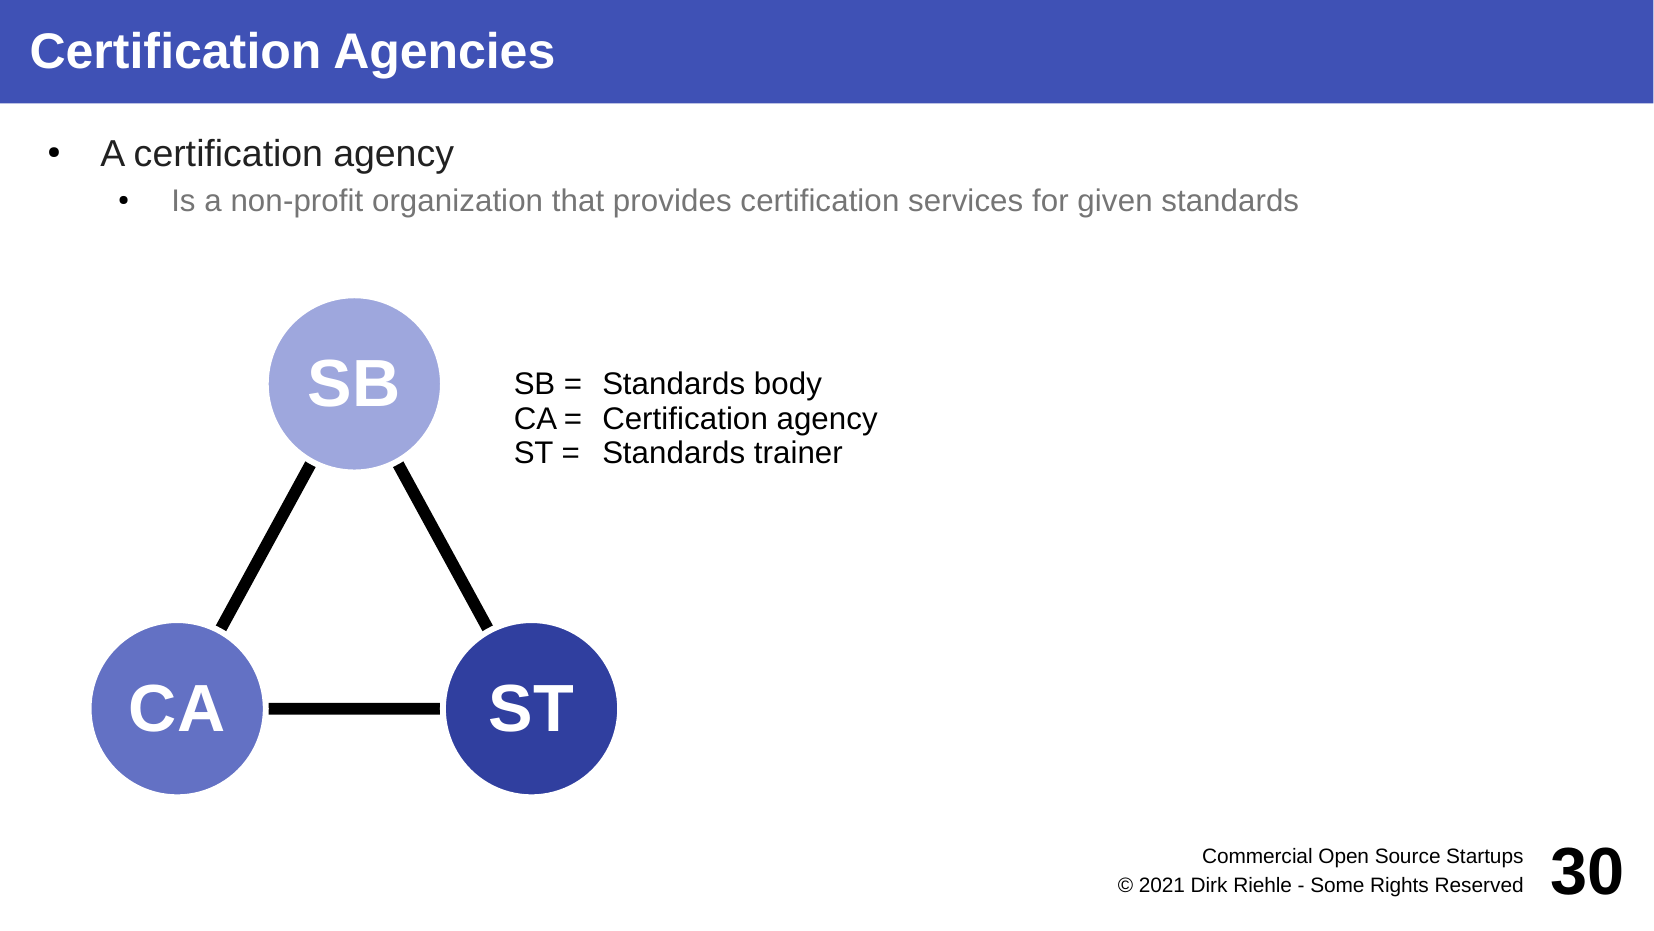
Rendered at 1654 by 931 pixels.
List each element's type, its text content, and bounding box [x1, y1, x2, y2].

text_box SB [265, 295, 443, 473]
list A certification agency Is a non-profit organization that provides certification services for given standards [29, 132, 1625, 813]
title Certification Agencies [0, 0, 1654, 104]
text_box SB = Standards body CA = Certification agency ST = Standards trainer [501, 354, 916, 591]
text_box ST [442, 620, 621, 798]
text_box CA [88, 620, 266, 798]
